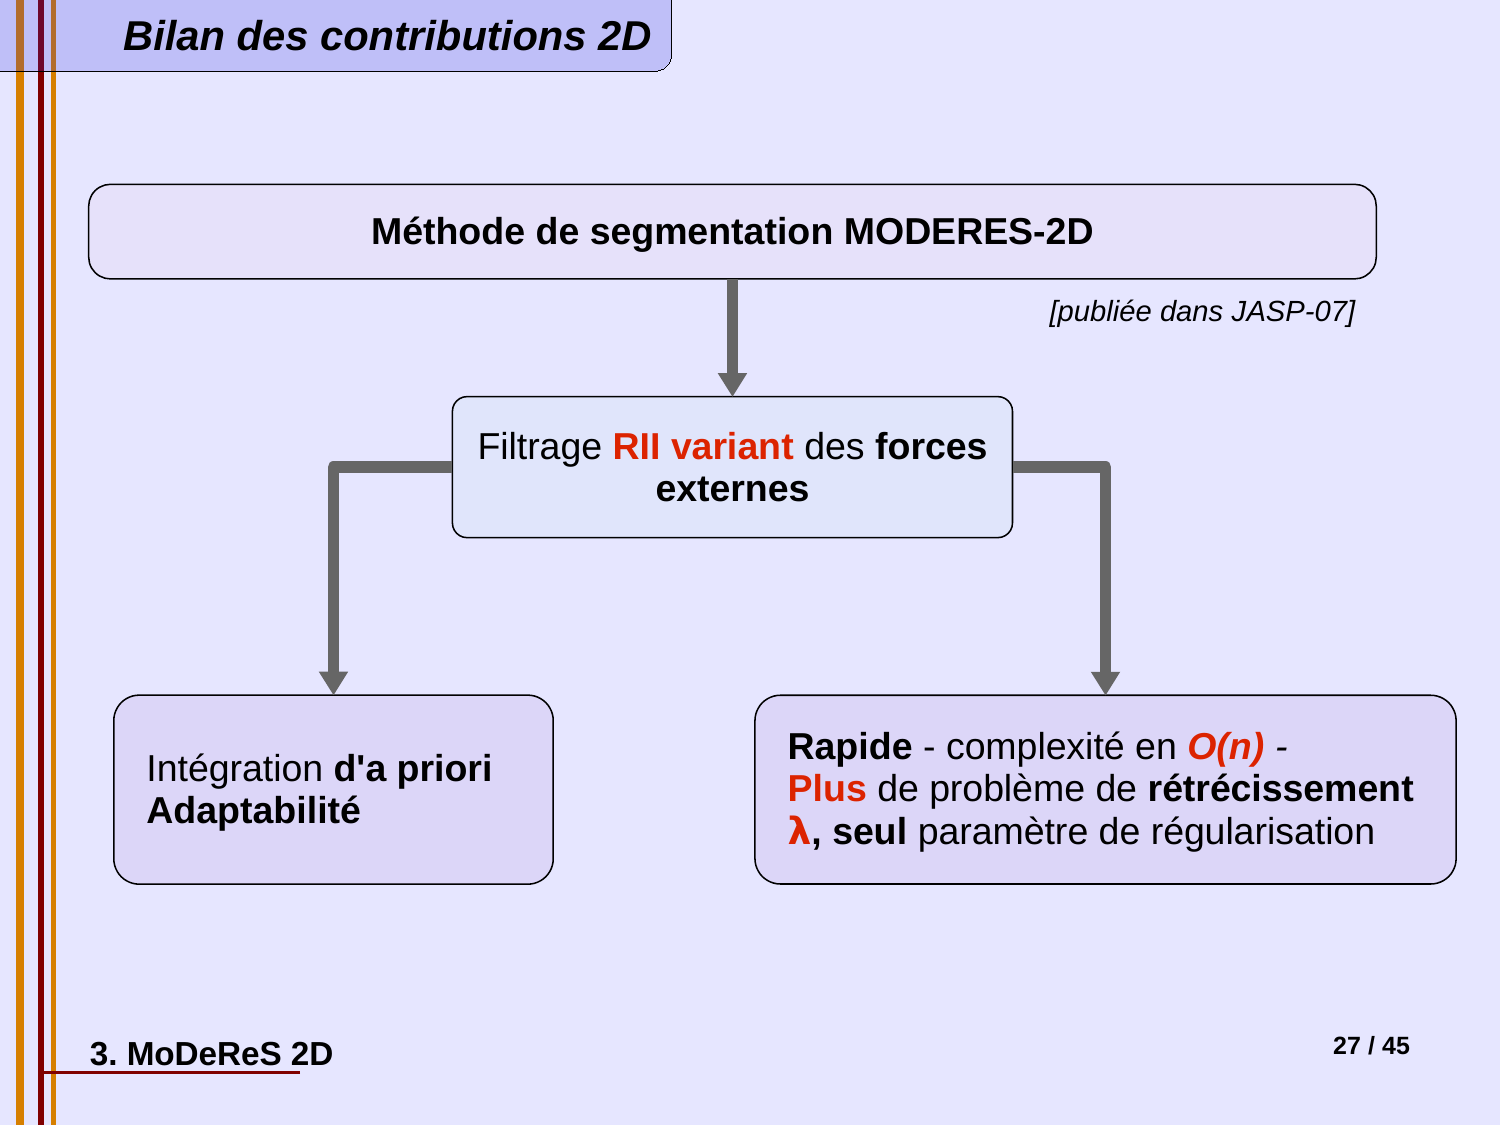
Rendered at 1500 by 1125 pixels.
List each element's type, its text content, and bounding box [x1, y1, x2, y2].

text_box Filtrage RII variant des forces externes [452, 396, 1013, 538]
text_box Méthode de segmentation MODERES-2D [88, 184, 1377, 279]
text_box Intégration d'a priori Adaptabilité [113, 695, 554, 885]
text_box Bilan des contributions 2D [0, 0, 672, 72]
title 3. MoDeReS 2D [75, 1027, 597, 1080]
text_box [publiée dans JASP-07] [1034, 287, 1371, 336]
text_box Rapide - complexité en O(n) - Plus de problème de rétrécissement λ, seul paramètre de régularisation [754, 695, 1457, 884]
